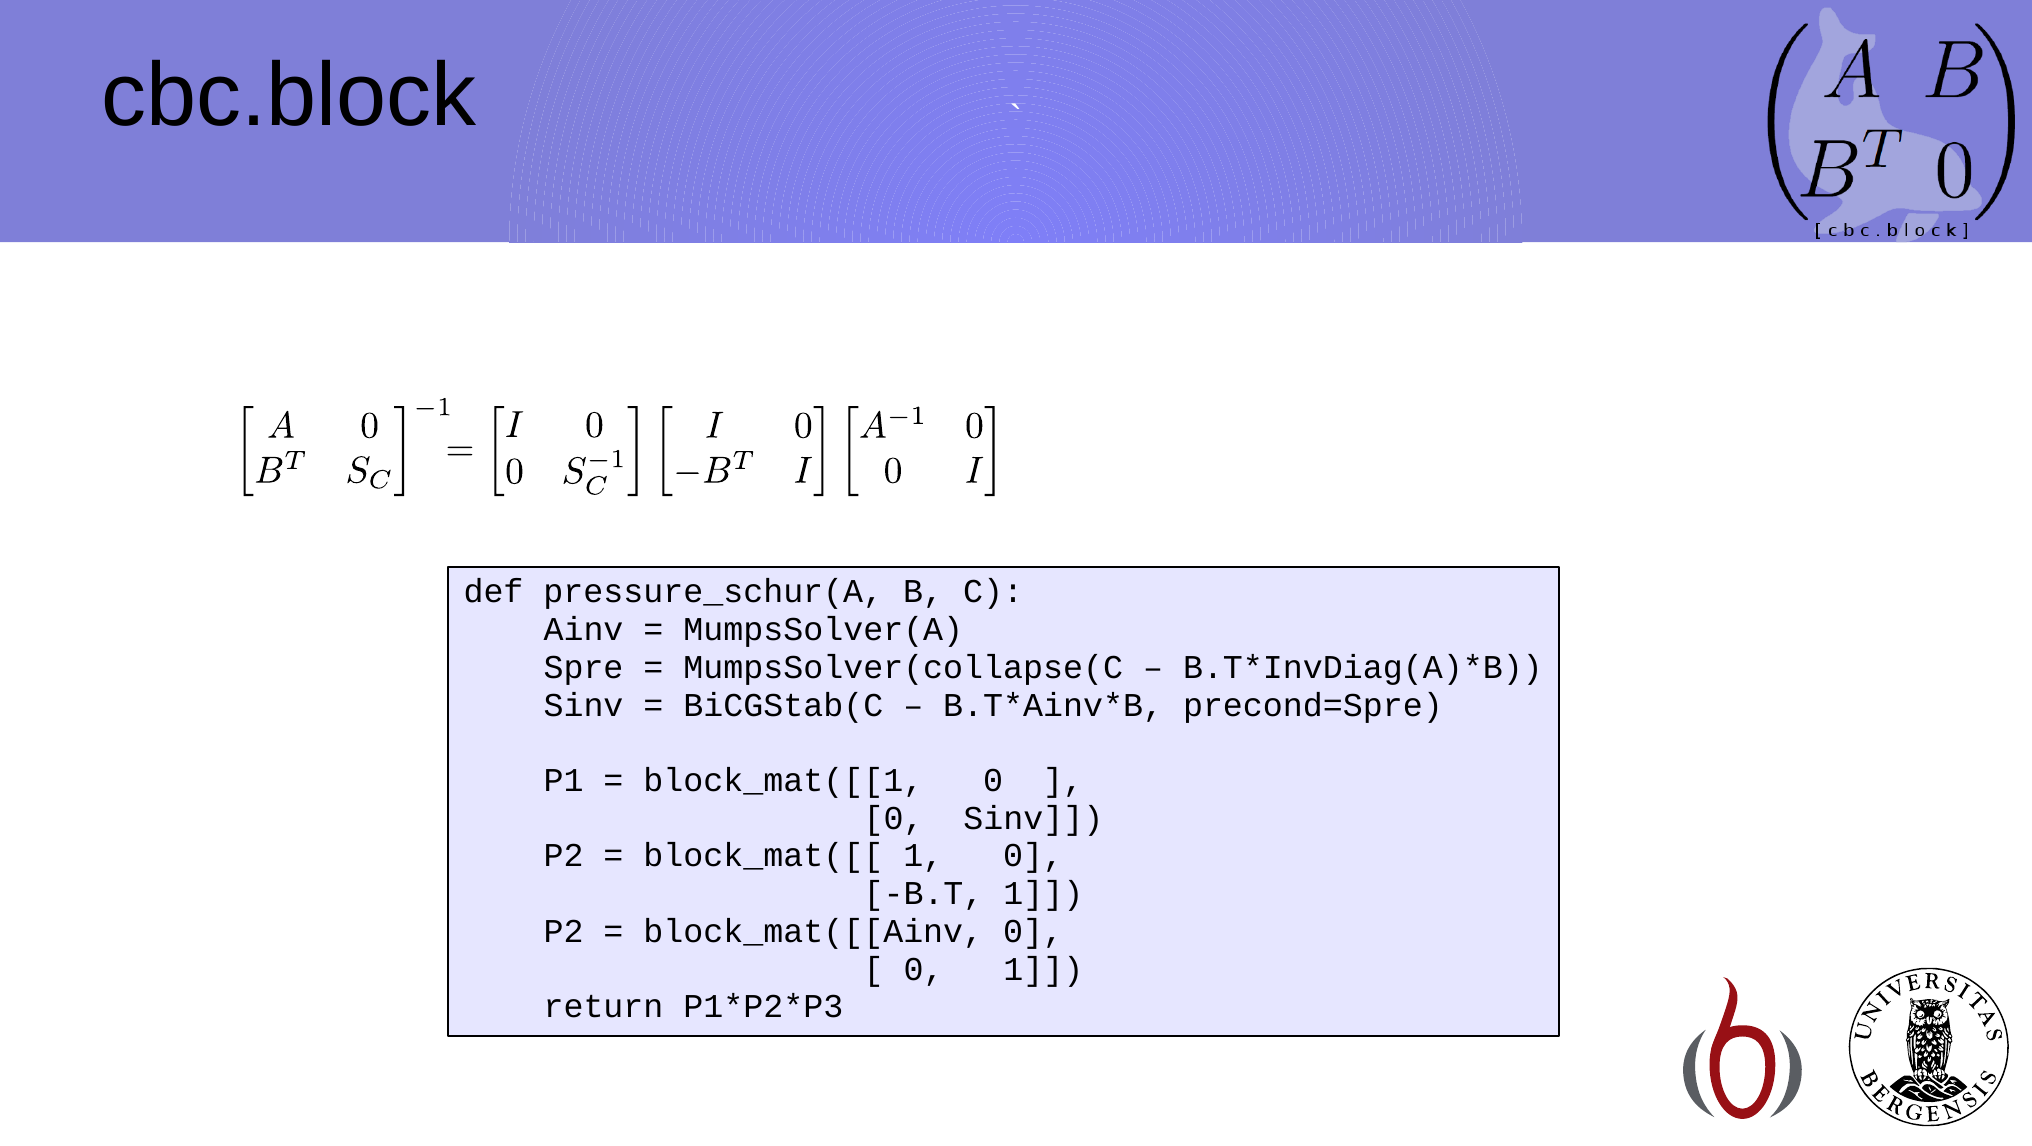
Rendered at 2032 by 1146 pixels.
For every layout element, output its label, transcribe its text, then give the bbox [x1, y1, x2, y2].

text_box [234, 397, 1004, 497]
picture [1754, 0, 2032, 265]
text_box def pressure_schur(A, B, C): Ainv = MumpsSolver(A) Spre = MumpsSolver(collapse(C – B.T*InvDiag(A)*B)) Sinv = BiCGStab(C – B.T*Ainv*B, precond=Spre) P1 = block_mat([[1, 0 ], [0, Sinv]]) P2 = block_mat([[ 1, 0], [-B.T, 1]]) P2 = block_mat([[Ainv, 0], [ 0, 1]]) return P1*P2*P3 [447, 566, 1560, 1037]
title cbc.block [101, 43, 1754, 145]
